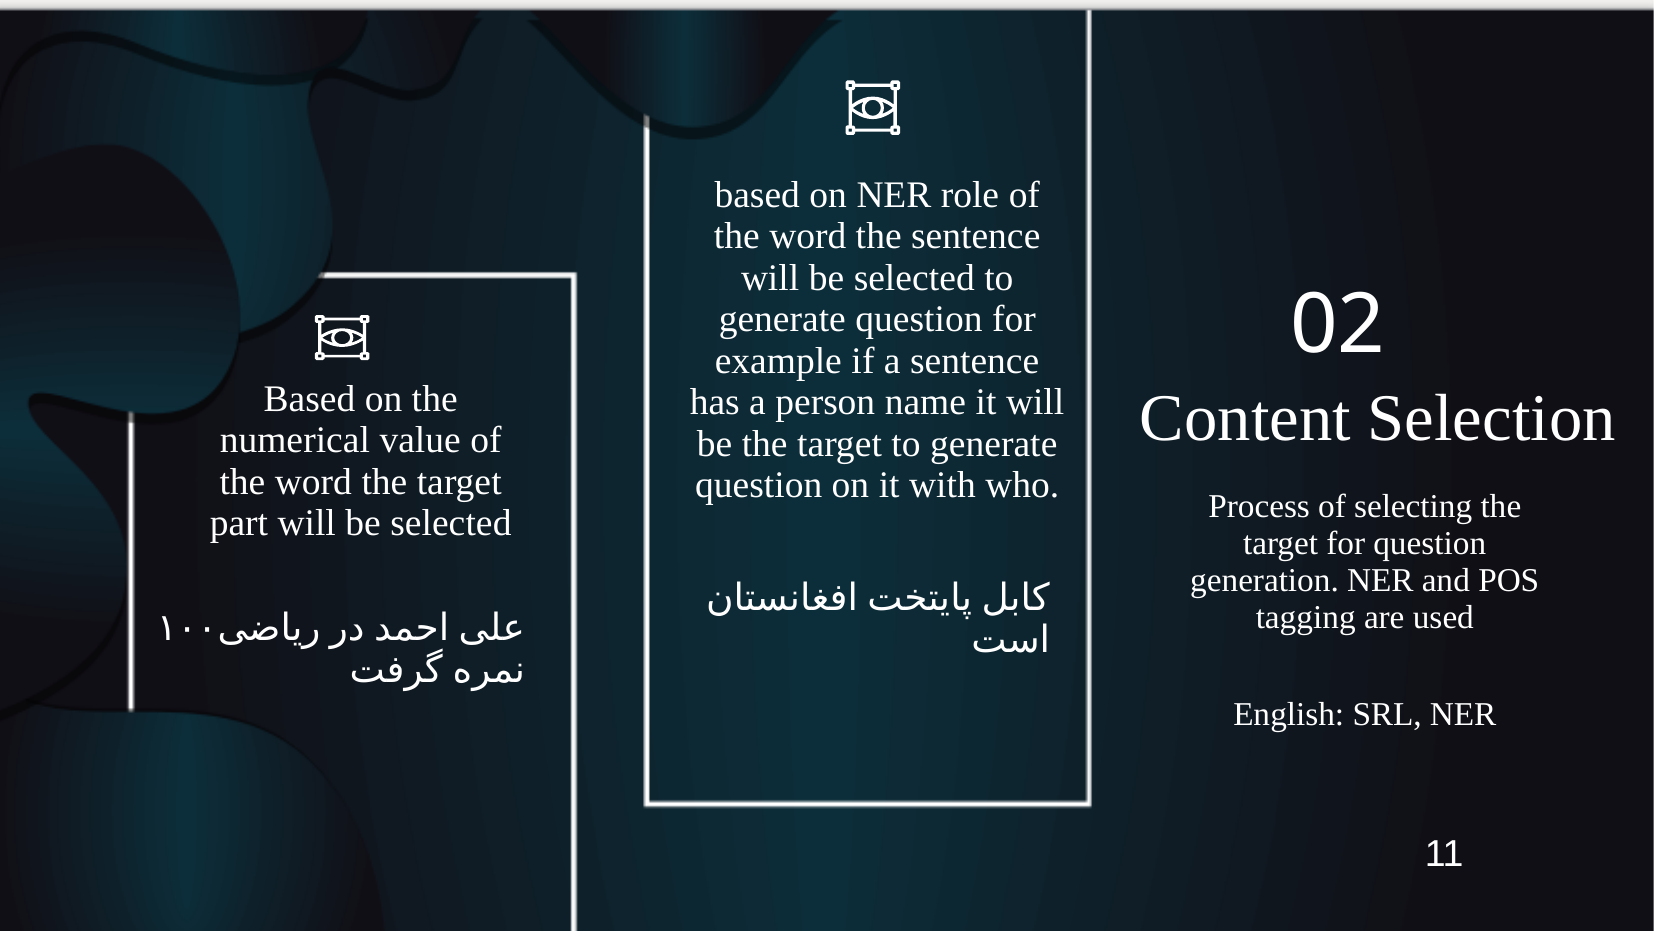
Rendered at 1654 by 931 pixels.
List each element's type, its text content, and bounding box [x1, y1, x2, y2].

text_box Based on the numerical value of the word the target part will be selected [195, 370, 535, 556]
text_box [845, 80, 901, 135]
title 02 [980, 300, 1654, 377]
picture [0, 0, 1654, 931]
text_box Process of selecting the target for question generation. NER and POS tagging are used English: SRL, NER [1155, 480, 1576, 921]
text_box 11 [1410, 825, 1576, 882]
text_box علی احمد در ریاضی۱۰۰ نمره گرفت [135, 600, 541, 698]
text_box based on NER role of the word the sentence will be selected to generate question for example if a sentence has a person name it will be the target to generate question on it with who. [675, 166, 1081, 514]
text_box کابل پایتخت افغانستان است [660, 570, 1066, 668]
text_box [314, 315, 370, 361]
text_box Content Selection [1125, 373, 1641, 496]
